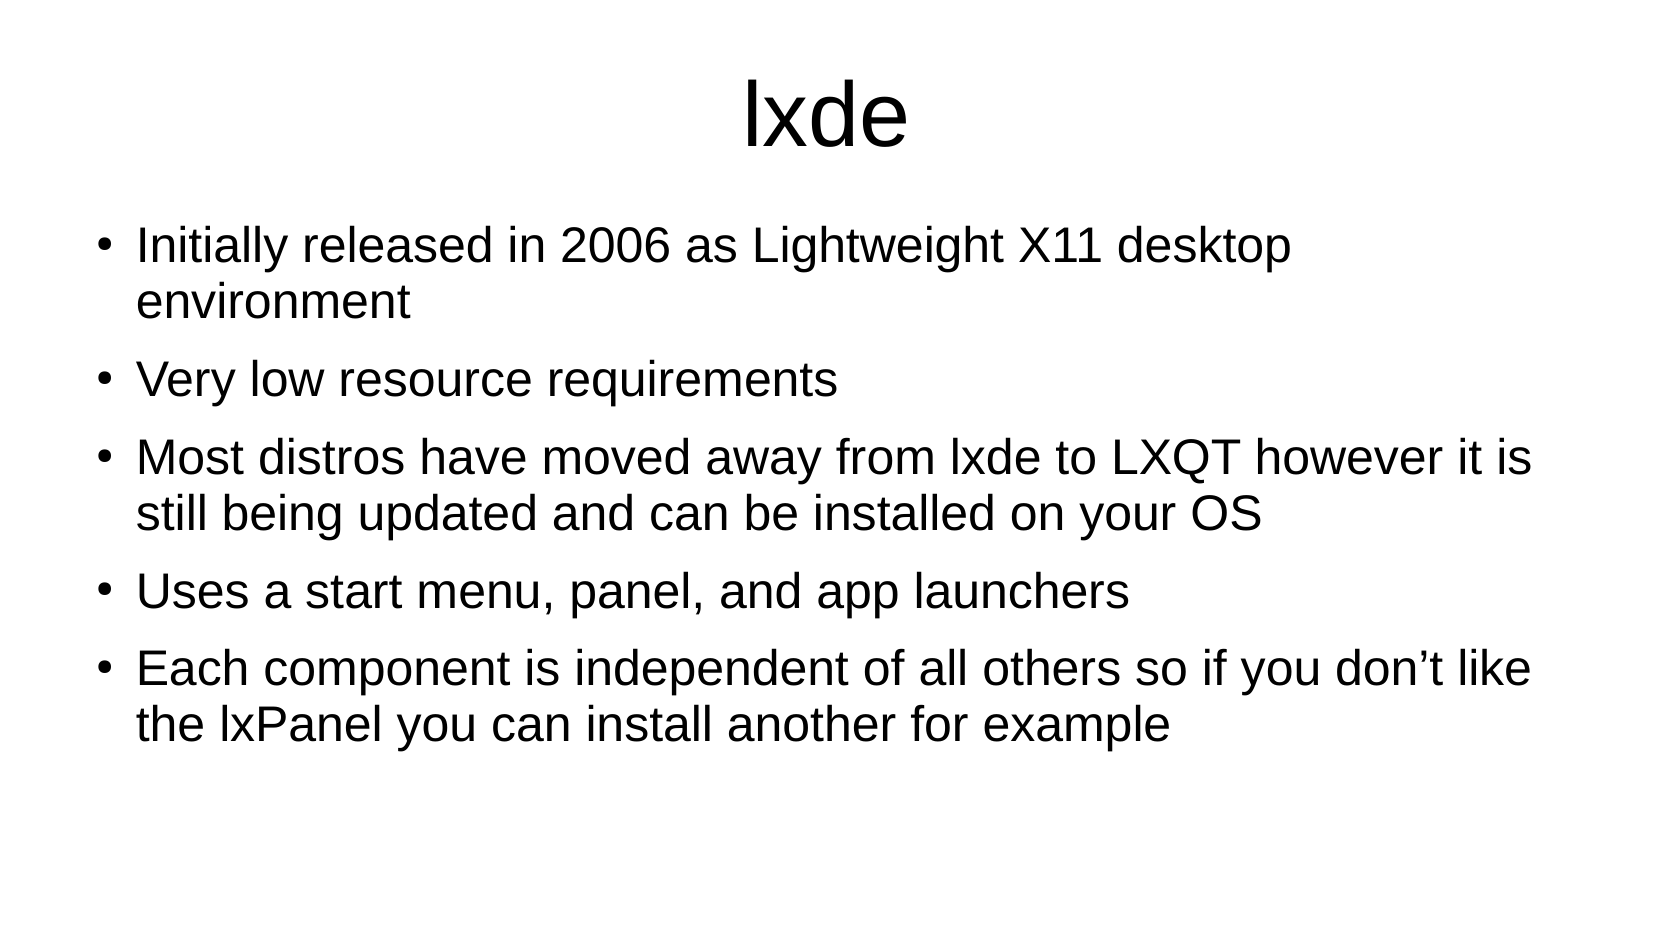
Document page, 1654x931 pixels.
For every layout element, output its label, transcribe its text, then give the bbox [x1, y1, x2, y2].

list Initially released in 2006 as Lightweight X11 desktop environment Very low resource requirements Most distros have moved away from lxde to LXQT however it is still being updated and can be installed on your OS Uses a start menu, panel, and app launchers Each component is independent of all others so if you don’t like the lxPanel you can install another for example [82, 217, 1571, 758]
title lxde [82, 37, 1571, 193]
